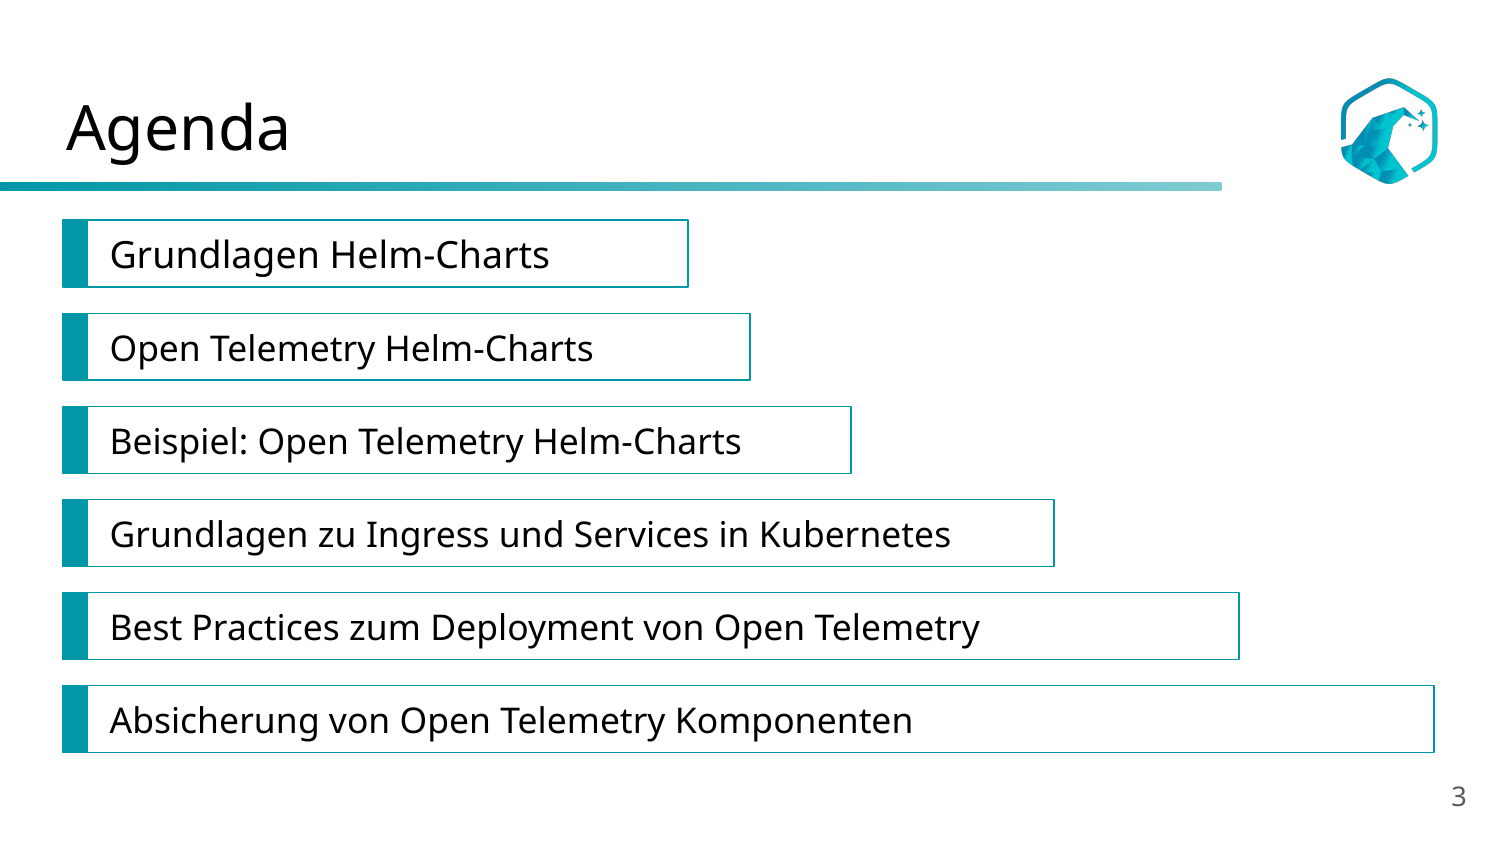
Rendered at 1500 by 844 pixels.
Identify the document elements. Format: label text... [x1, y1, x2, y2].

picture [1330, 167, 1449, 188]
text_box [63, 592, 87, 660]
text_box Grundlagen Helm-Charts [87, 220, 688, 287]
text_box Beispiel: Open Telemetry Helm-Charts [87, 406, 851, 473]
title Agenda [51, 72, 1449, 167]
text_box Absicherung von Open Telemetry Komponenten [87, 686, 1434, 753]
text_box [63, 406, 87, 474]
text_box [63, 685, 87, 753]
slide_number <number> [1391, 764, 1482, 829]
text_box Grundlagen zu Ingress und Services in Kubernetes [87, 499, 1054, 566]
text_box [63, 220, 87, 288]
text_box [63, 313, 87, 381]
text_box [63, 499, 87, 567]
text_box Open Telemetry Helm-Charts [87, 313, 750, 380]
text_box Best Practices zum Deployment von Open Telemetry [87, 593, 1239, 660]
